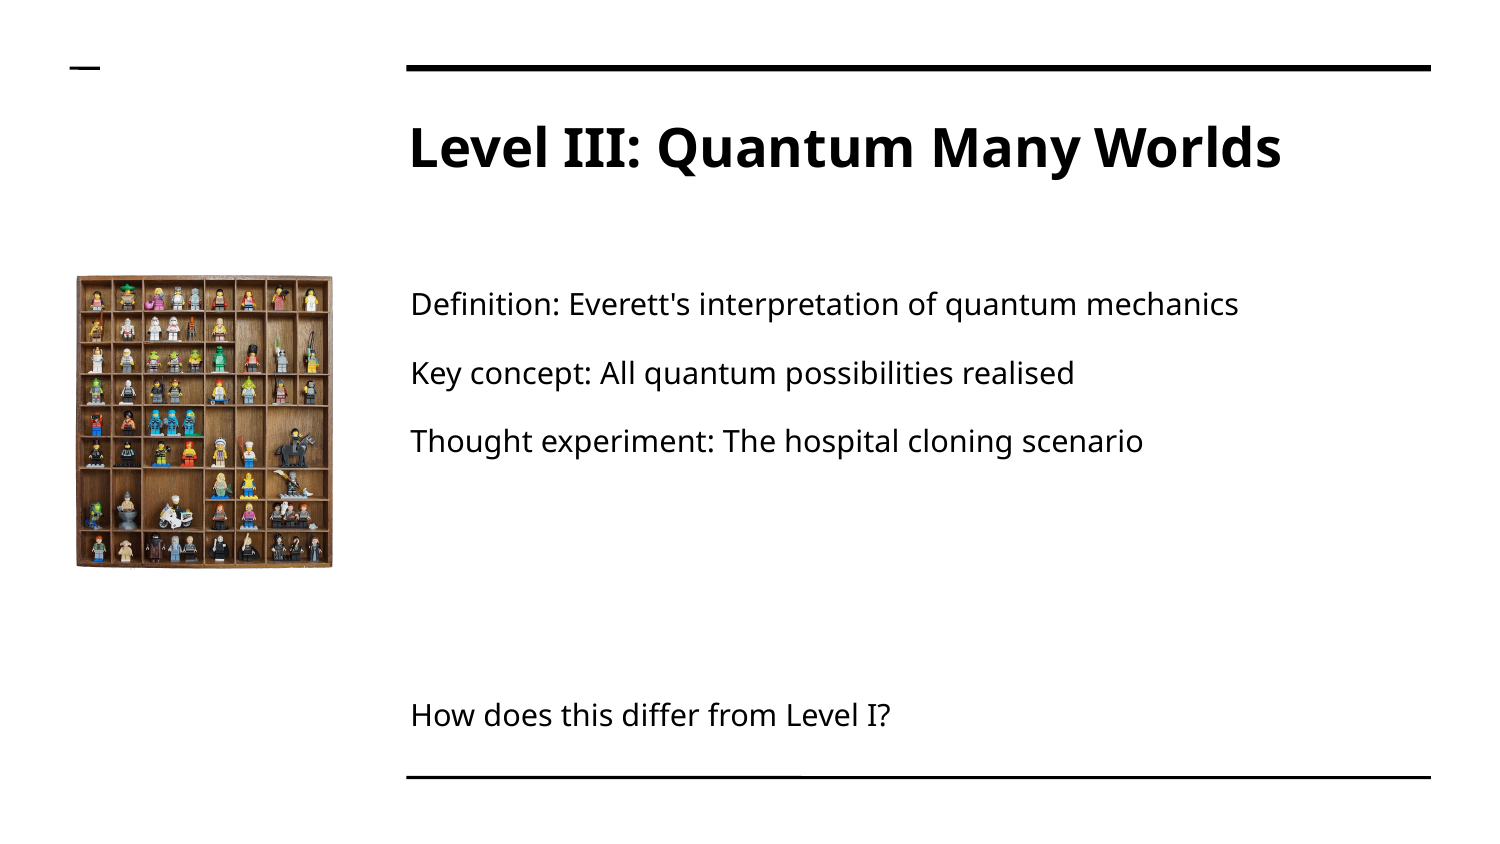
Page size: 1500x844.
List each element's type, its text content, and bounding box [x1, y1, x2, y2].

list Definition: Everett's interpretation of quantum mechanics Key concept: All quantum possibilities realised Thought experiment: The hospital cloning scenario How does this differ from Level I? [395, 261, 1433, 755]
picture [70, 269, 337, 575]
title Level III: Quantum Many Worlds [393, 94, 1431, 199]
